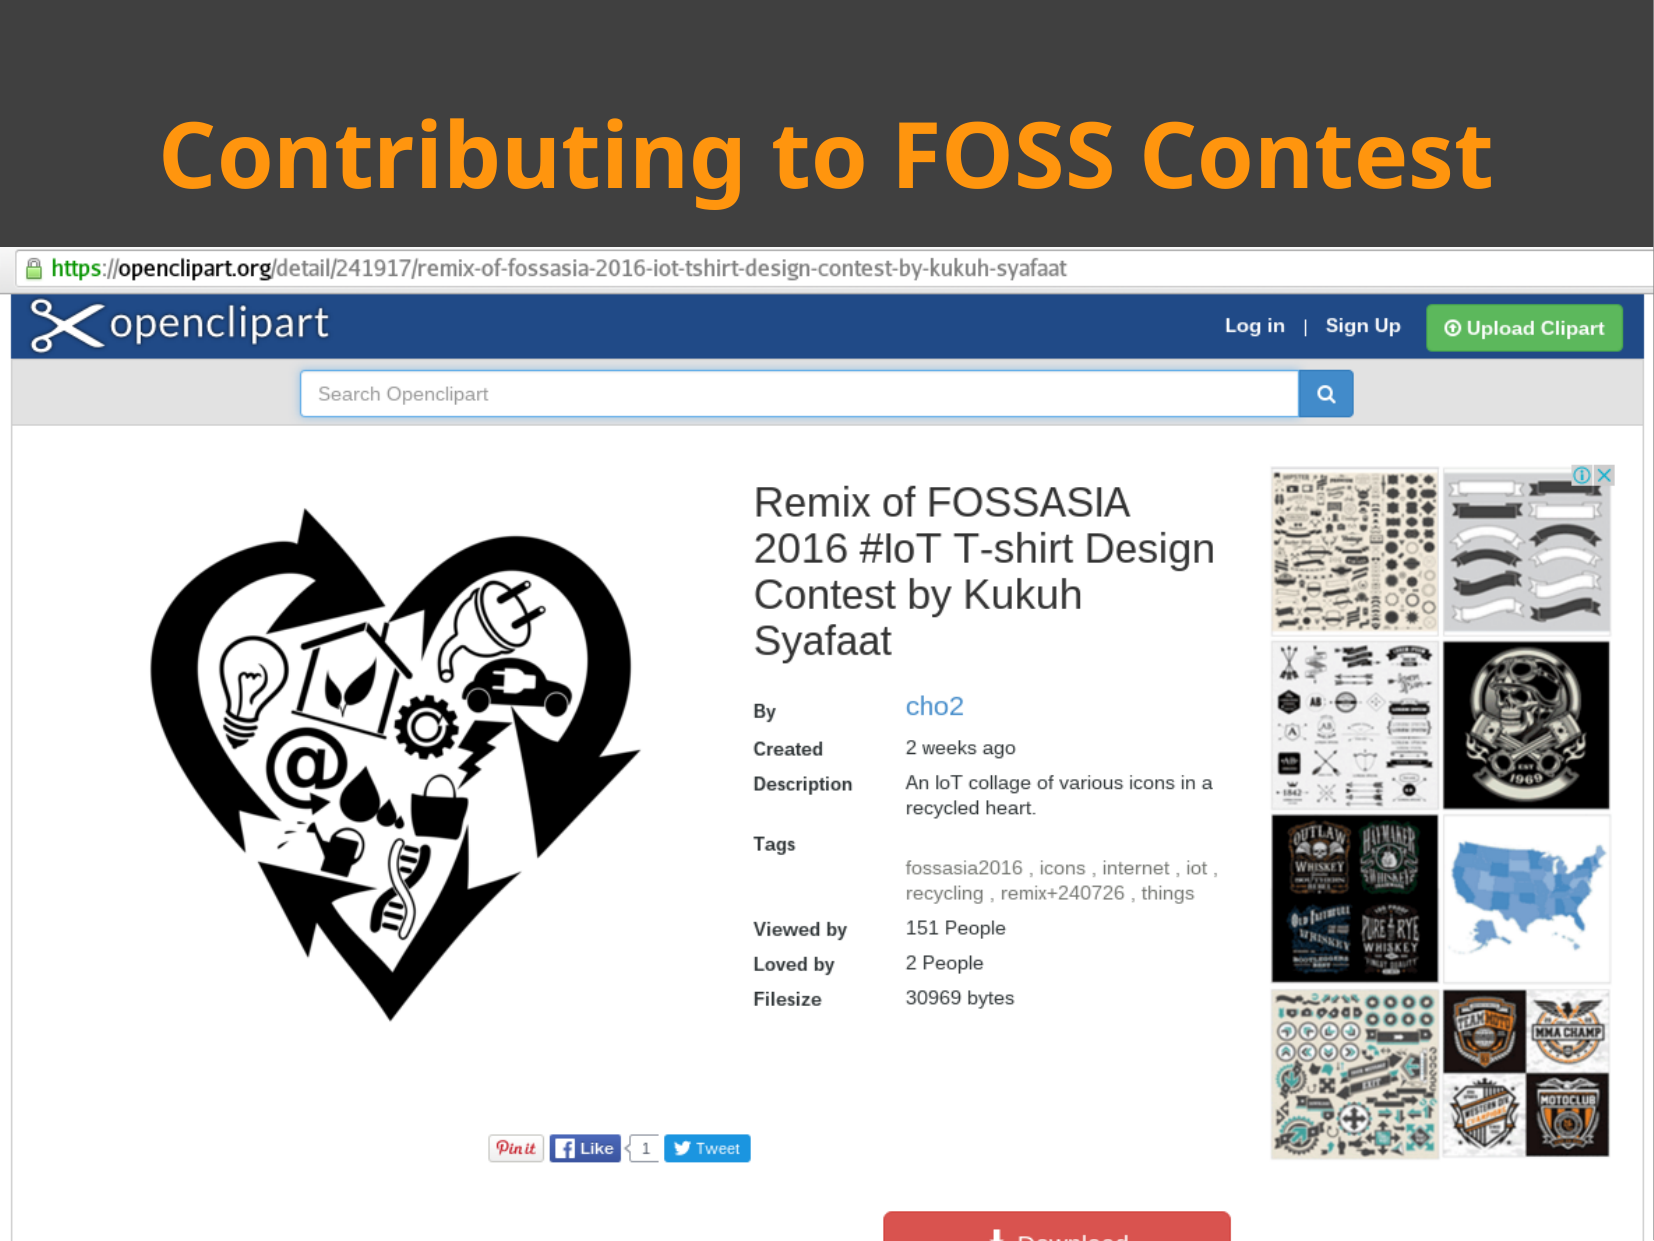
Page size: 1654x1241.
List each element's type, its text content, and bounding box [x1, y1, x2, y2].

text_box [0, 0, 1654, 247]
title Contributing to FOSS Contest [82, 49, 1571, 247]
picture [0, 247, 1654, 1241]
